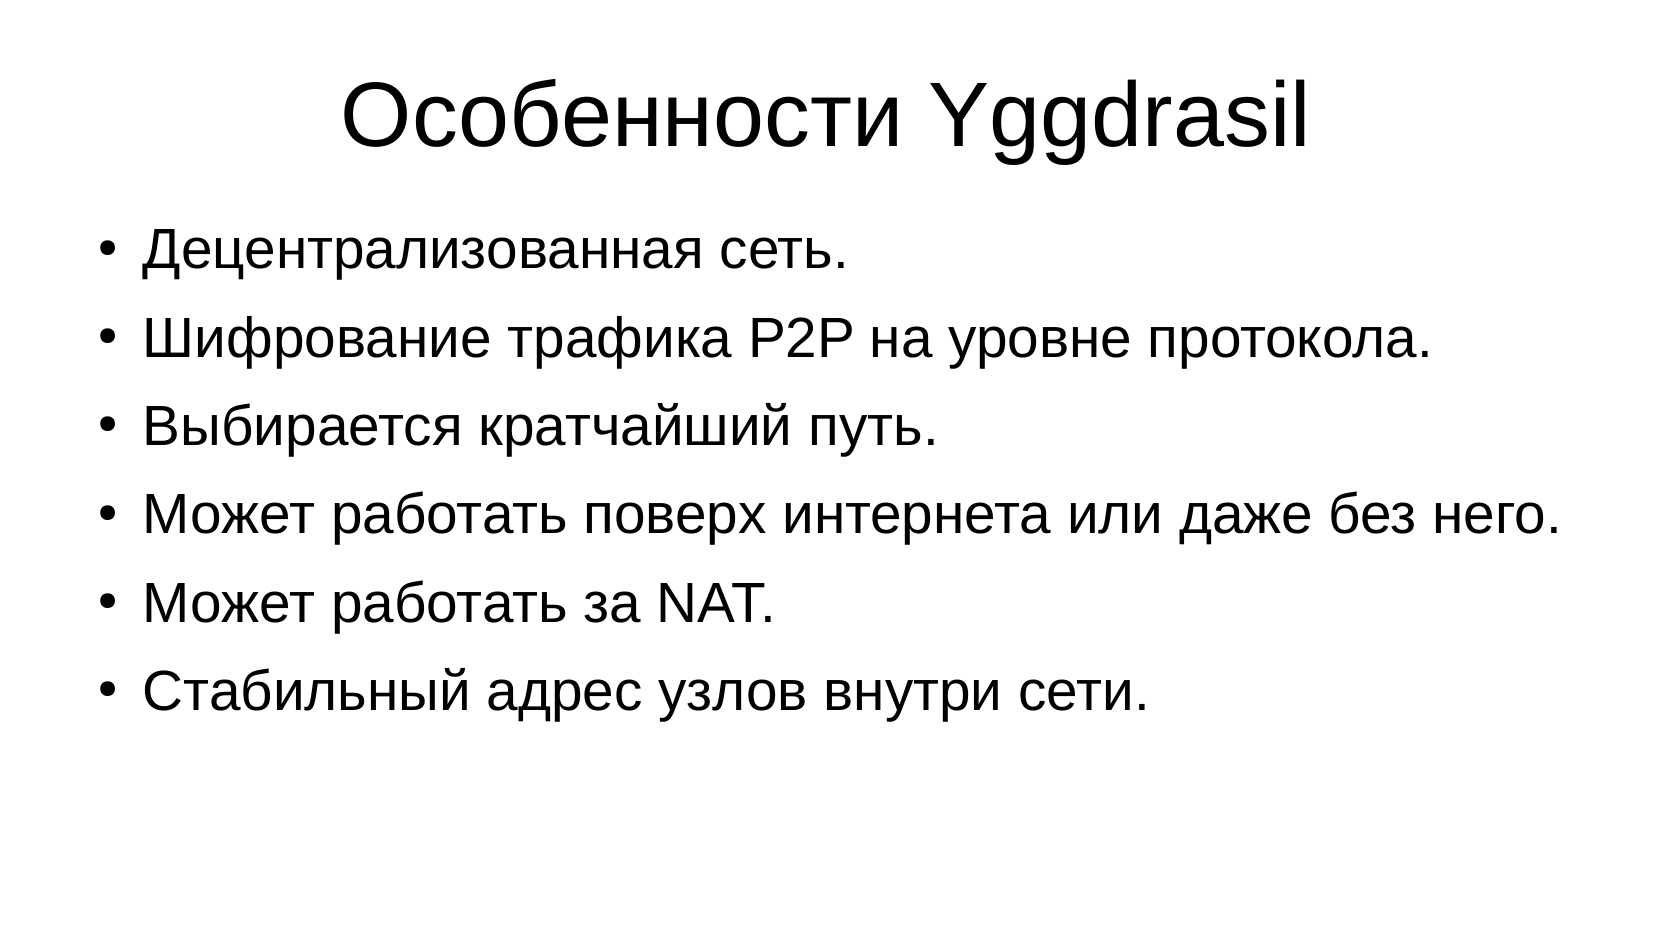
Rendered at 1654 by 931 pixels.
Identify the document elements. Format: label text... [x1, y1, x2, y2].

list Децентрализованная сеть. Шифрование трафика P2P на уровне протокола. Выбирается кратчайший путь. Может работать поверх интернета или даже без него. Может работать за NAT. Стабильный адрес узлов внутри сети. [82, 217, 1571, 758]
title Особенности Yggdrasil [82, 37, 1571, 193]
